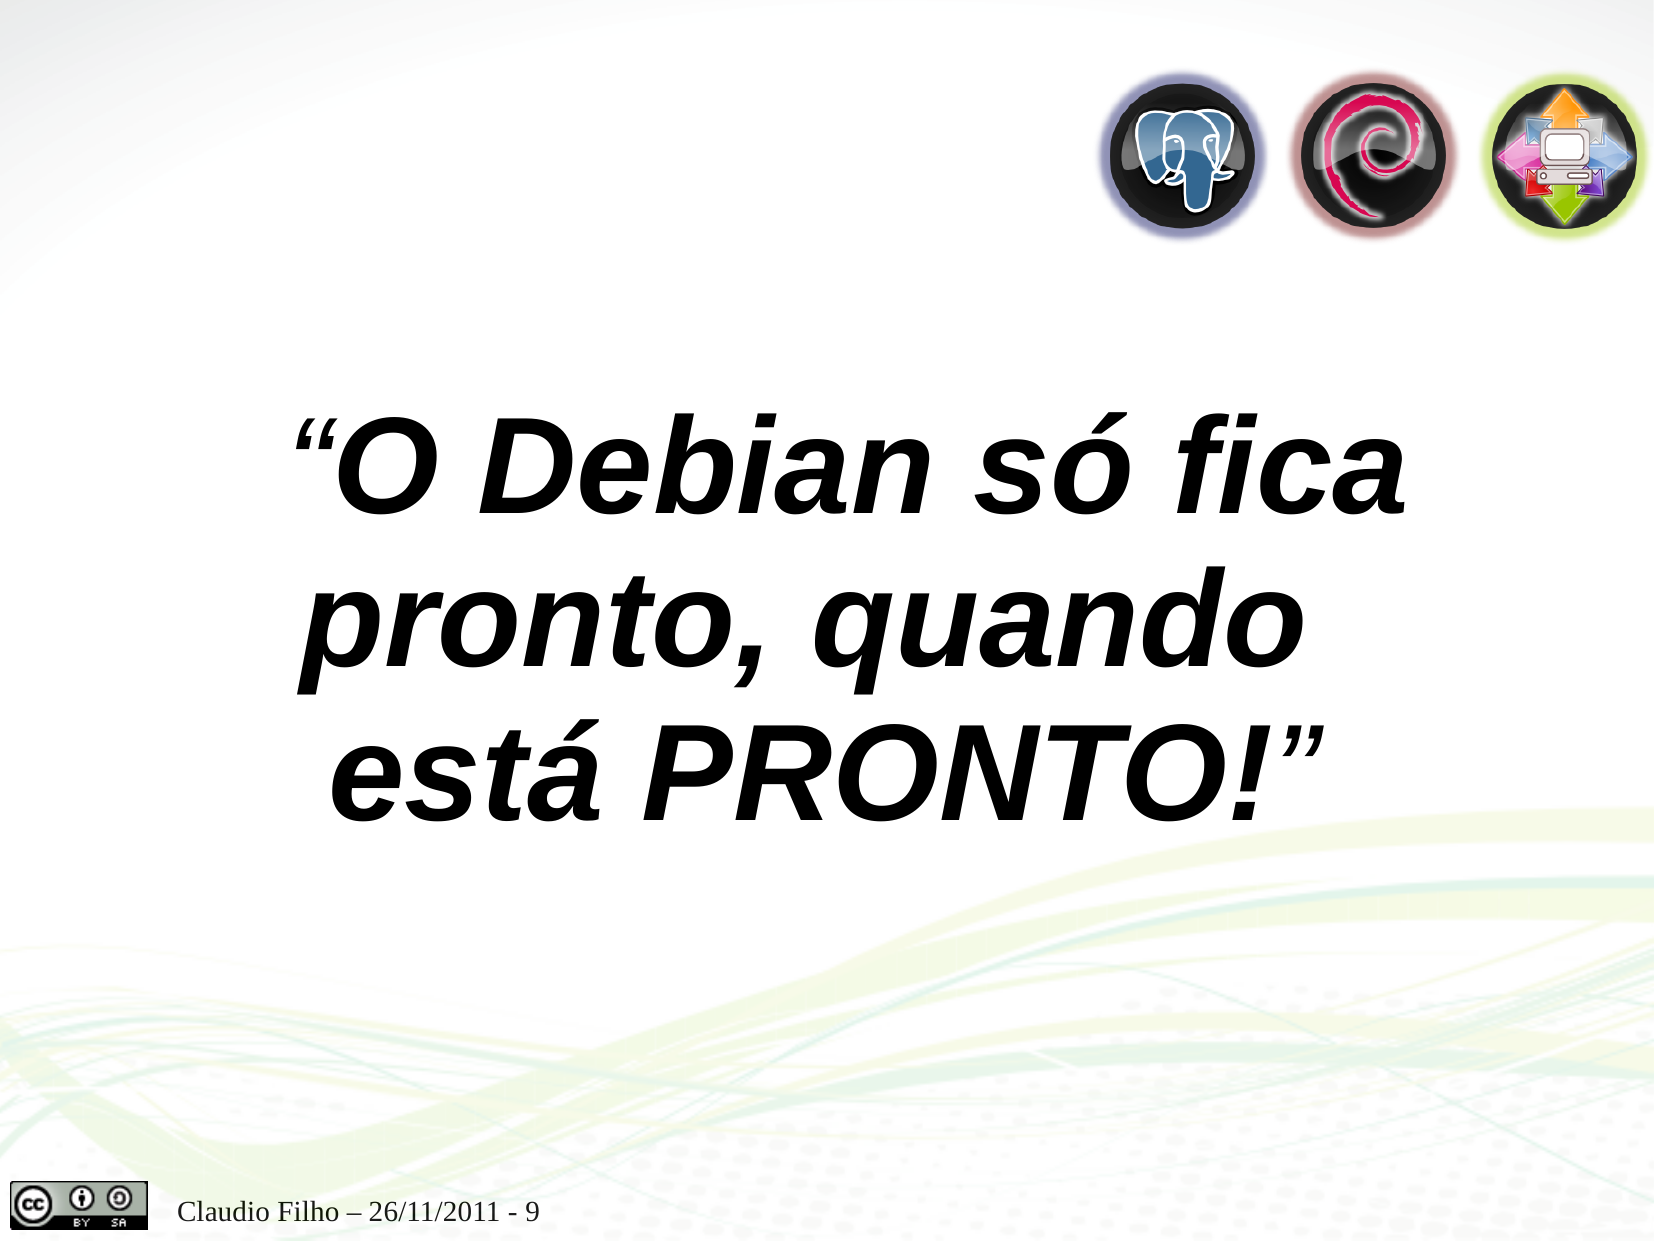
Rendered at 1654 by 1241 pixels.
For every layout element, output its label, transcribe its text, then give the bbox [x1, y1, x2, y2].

subtitle “O Debian só fica pronto, quando está PRONTO!” [82, 212, 1565, 1026]
picture [10, 1181, 148, 1230]
picture [0, 0, 1654, 325]
